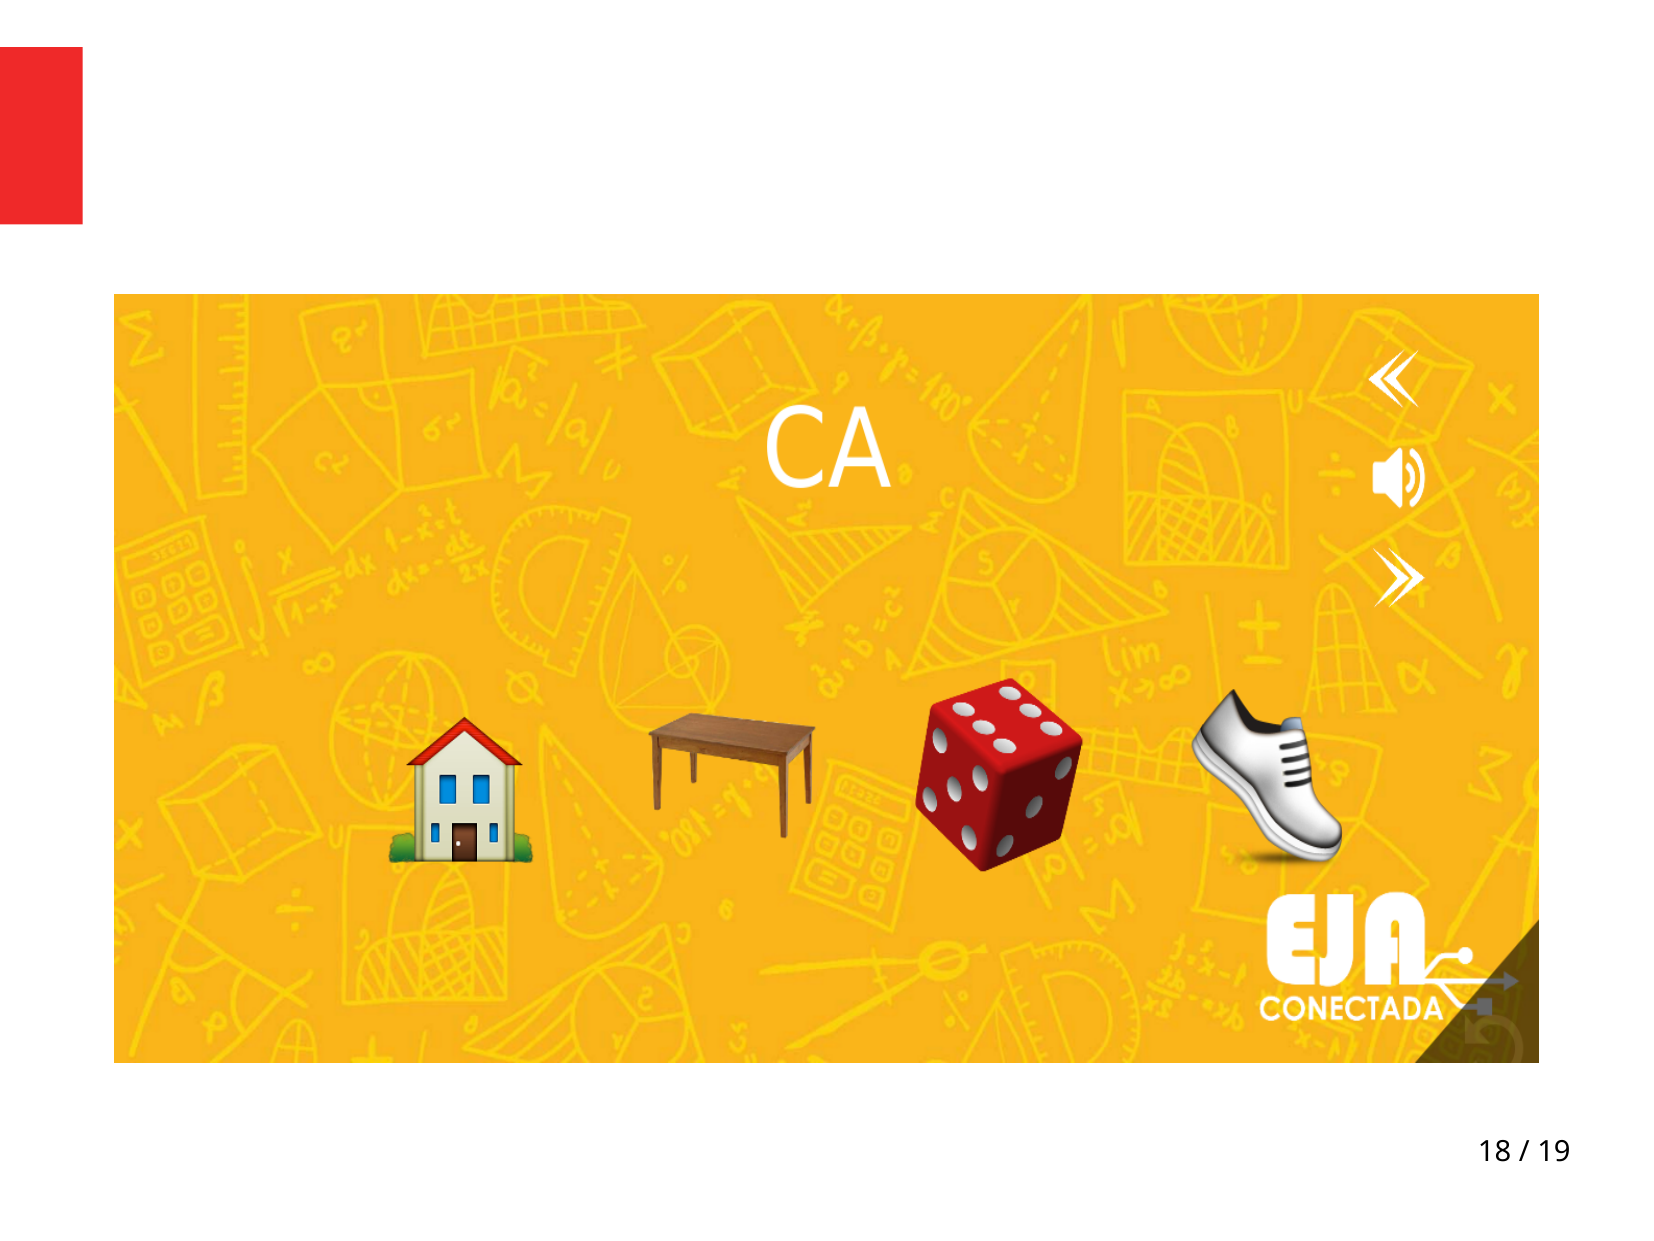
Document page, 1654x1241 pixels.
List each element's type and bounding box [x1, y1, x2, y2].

picture [114, 294, 1539, 1063]
